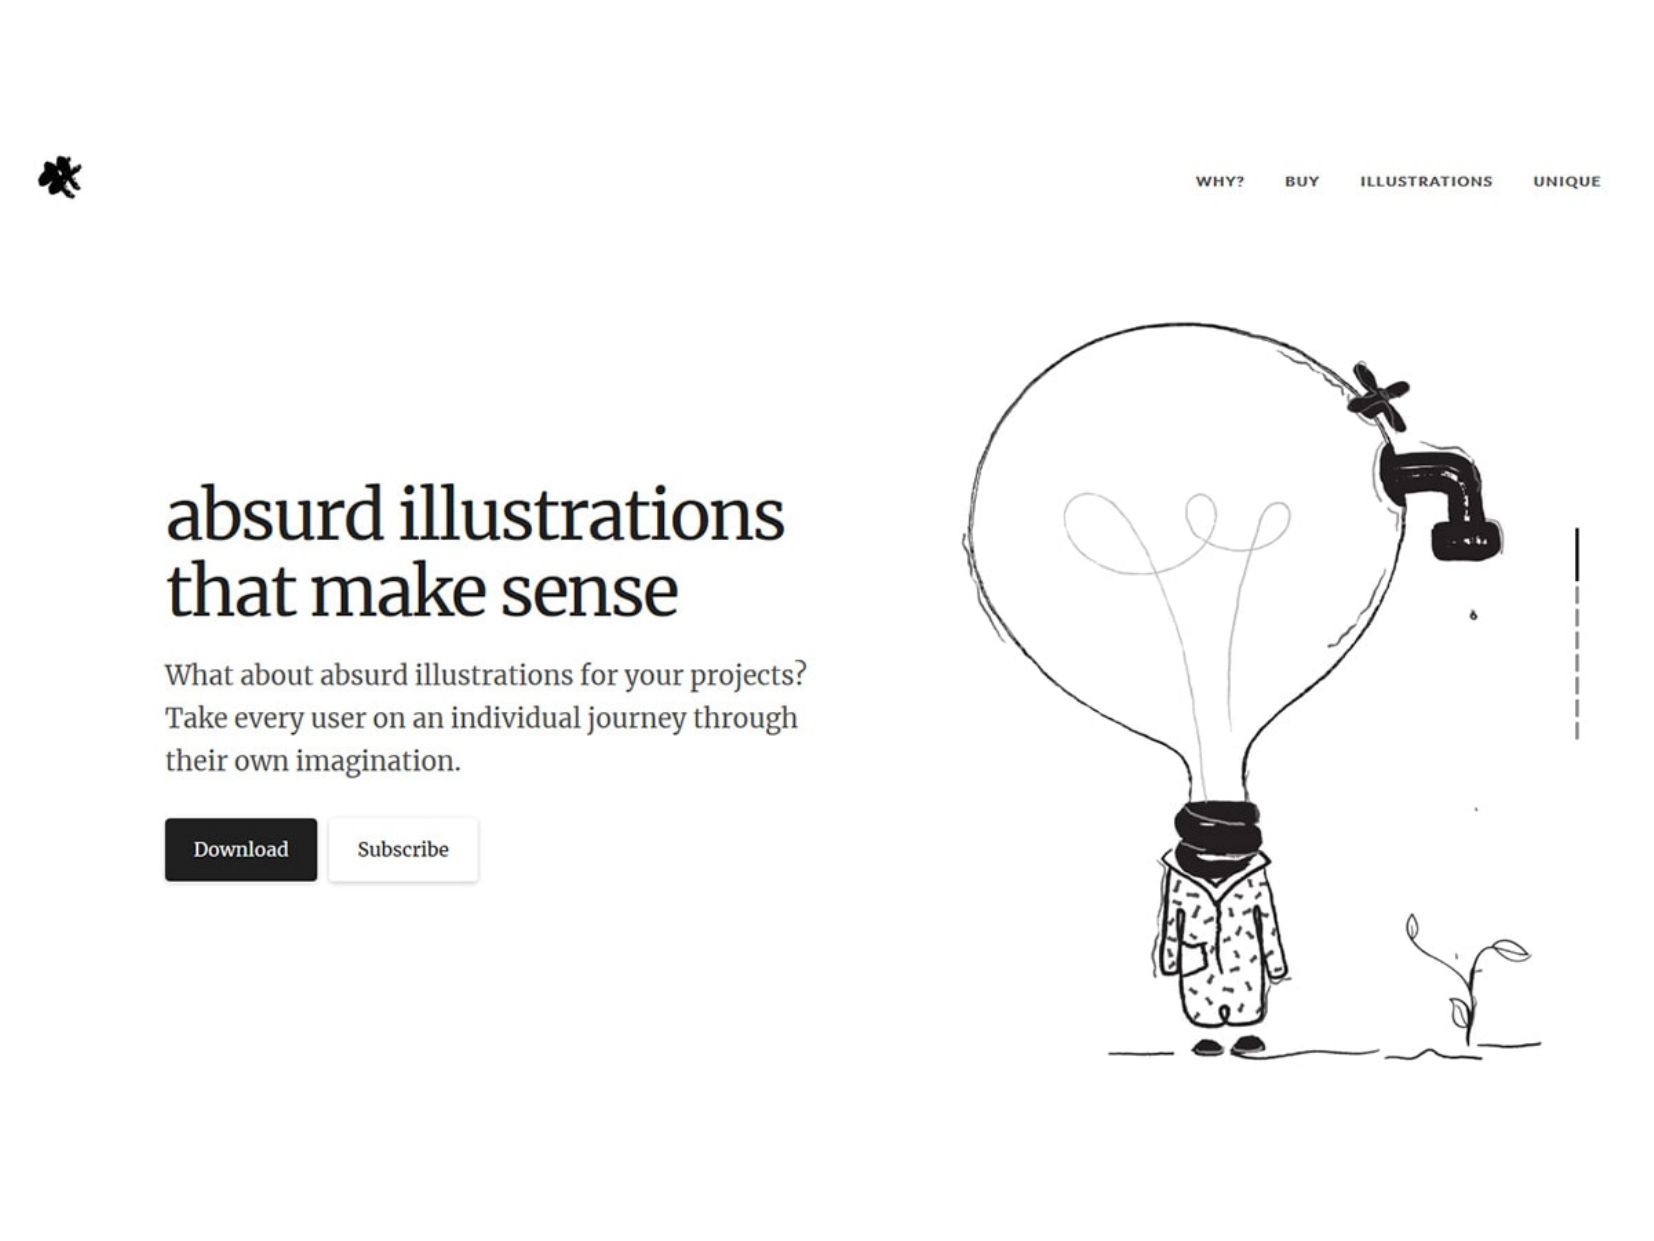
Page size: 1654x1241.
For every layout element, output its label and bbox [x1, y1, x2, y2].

picture [0, 140, 1654, 1123]
